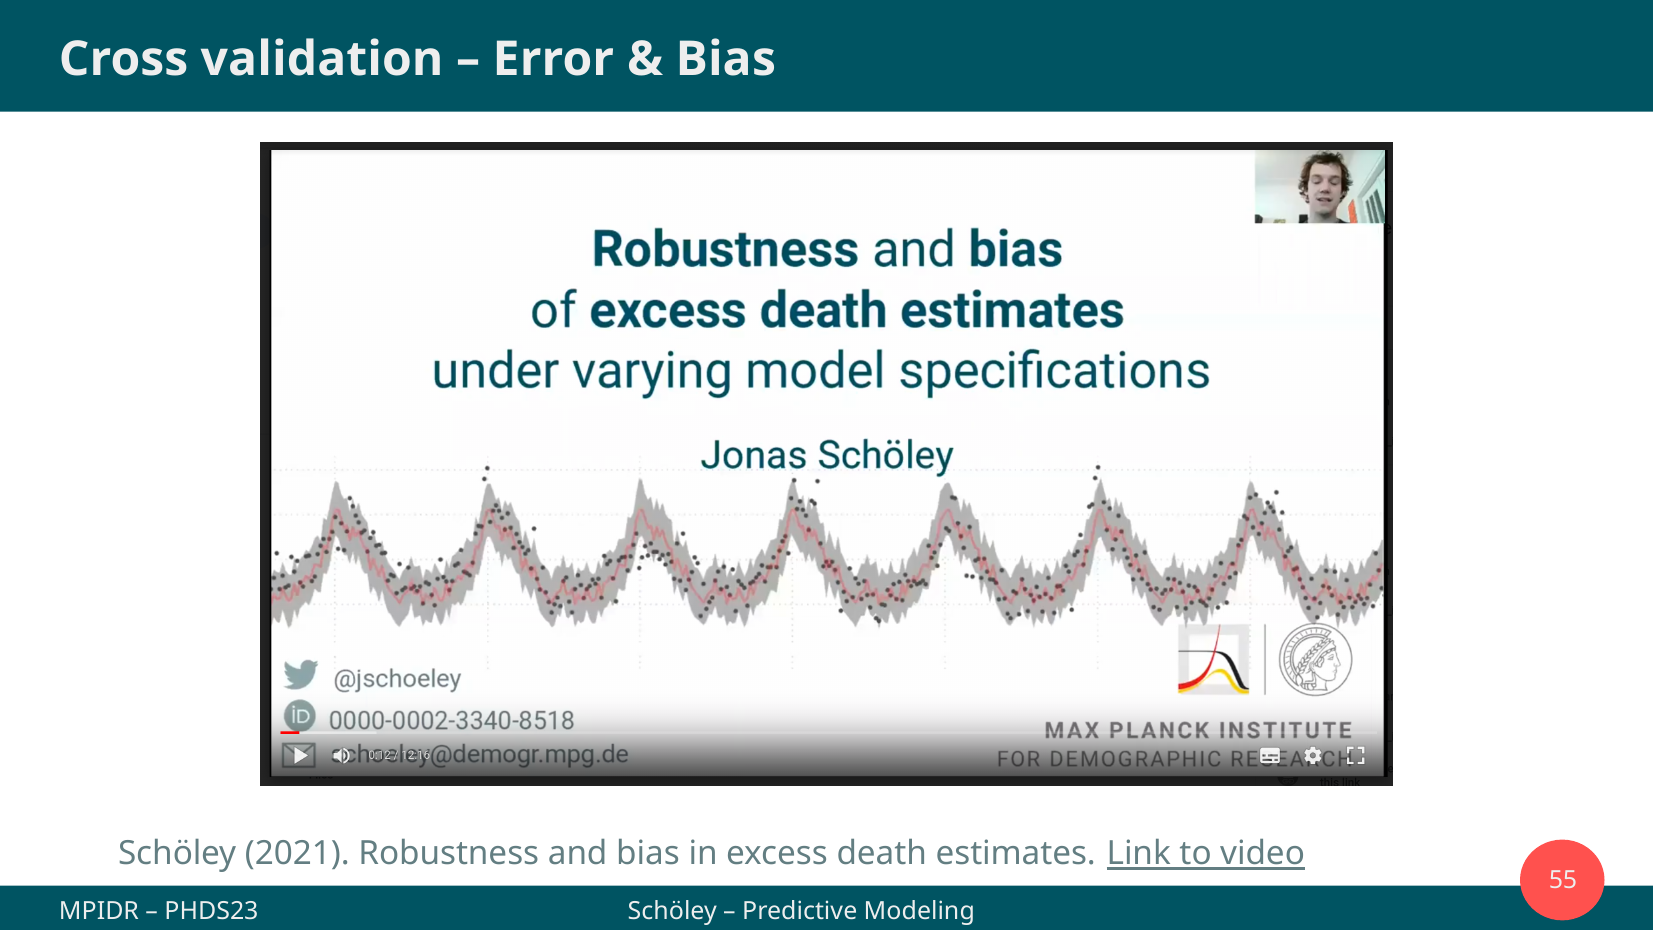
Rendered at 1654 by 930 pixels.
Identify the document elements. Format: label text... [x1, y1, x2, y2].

title Cross validation – Error & Bias [58, 0, 1594, 117]
text_box Schöley (2021). Robustness and bias in excess death estimates. Link to video [103, 821, 1616, 914]
picture [260, 142, 1393, 786]
